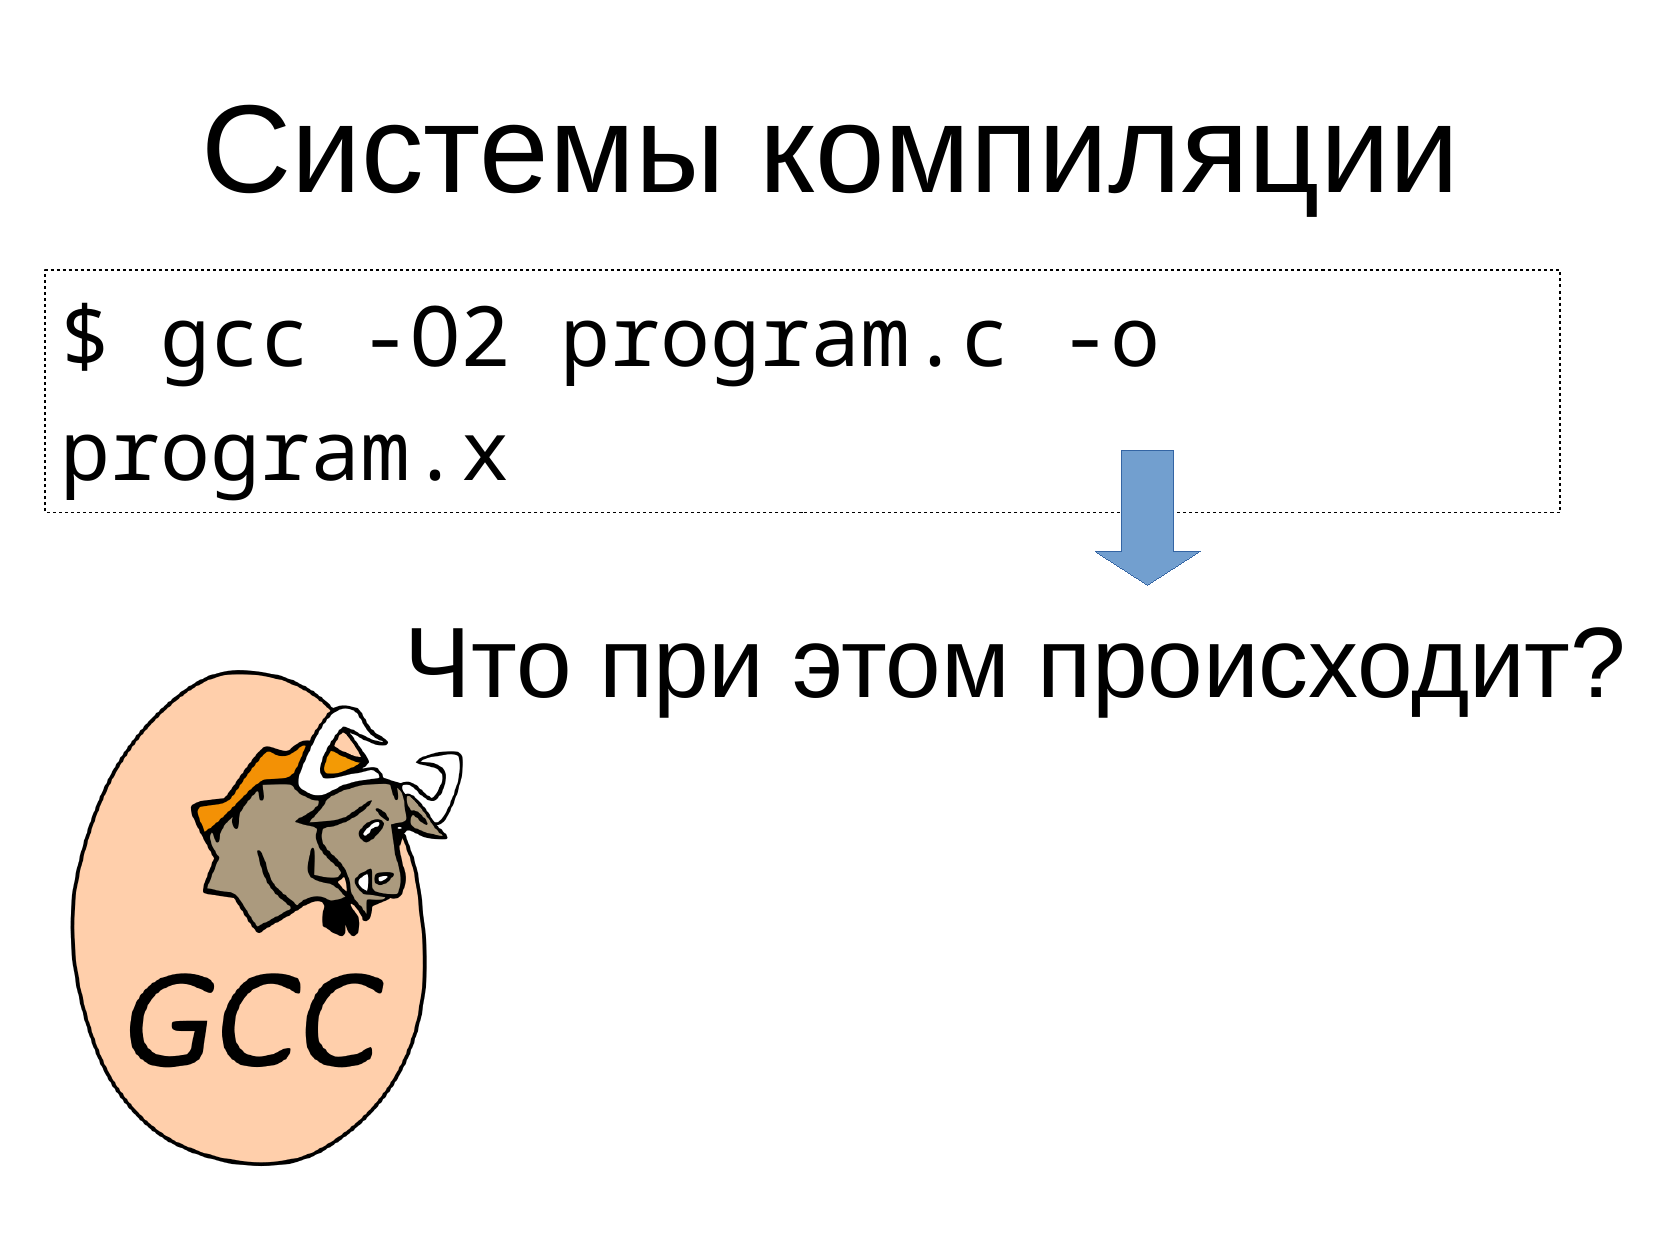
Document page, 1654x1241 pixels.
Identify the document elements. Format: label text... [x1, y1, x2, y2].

picture [60, 663, 466, 1171]
text_box [1095, 450, 1201, 586]
title Системы компиляции [86, 79, 1576, 220]
text_box $ gcc -O2 program.c -o program.x [45, 270, 1561, 397]
text_box Что при этом происходит? [390, 600, 1651, 734]
